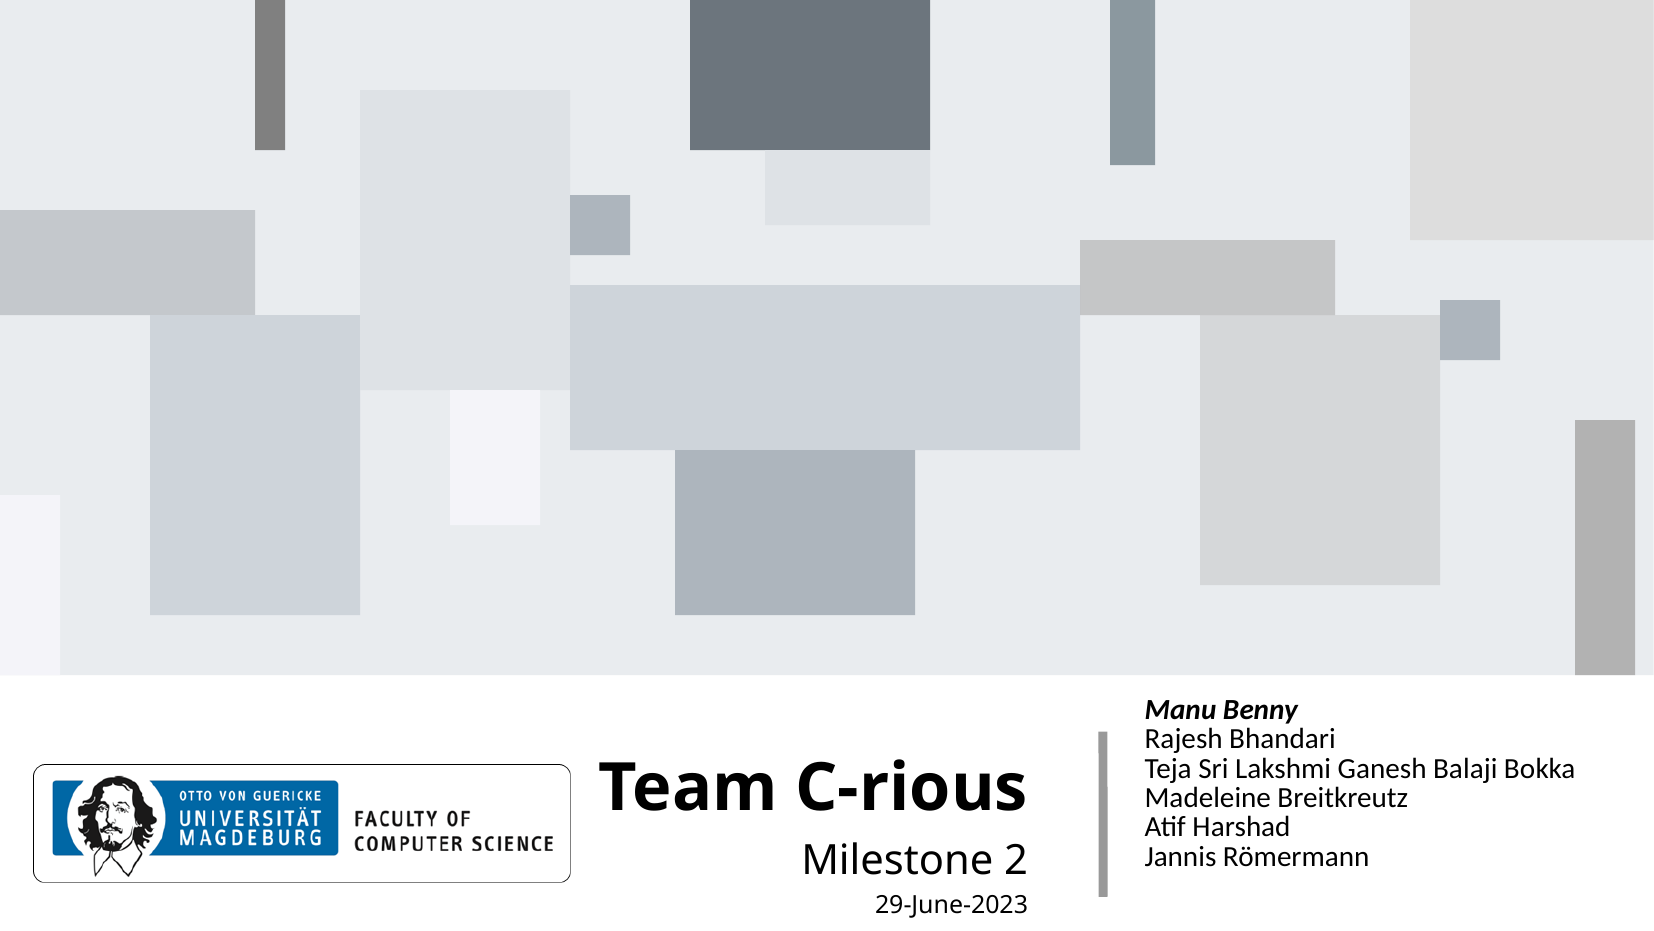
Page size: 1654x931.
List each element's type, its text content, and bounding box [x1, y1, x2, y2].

picture [33, 764, 571, 883]
text_box Team C-rious Milestone 2 29-June-2023 [584, 731, 1077, 915]
text_box Manu Benny Rajesh Bhandari Teja Sri Lakshmi Ganesh Balaji Bokka Madeleine Breitkreutz Atif Harshad Jannis Römermann [1129, 690, 1602, 921]
